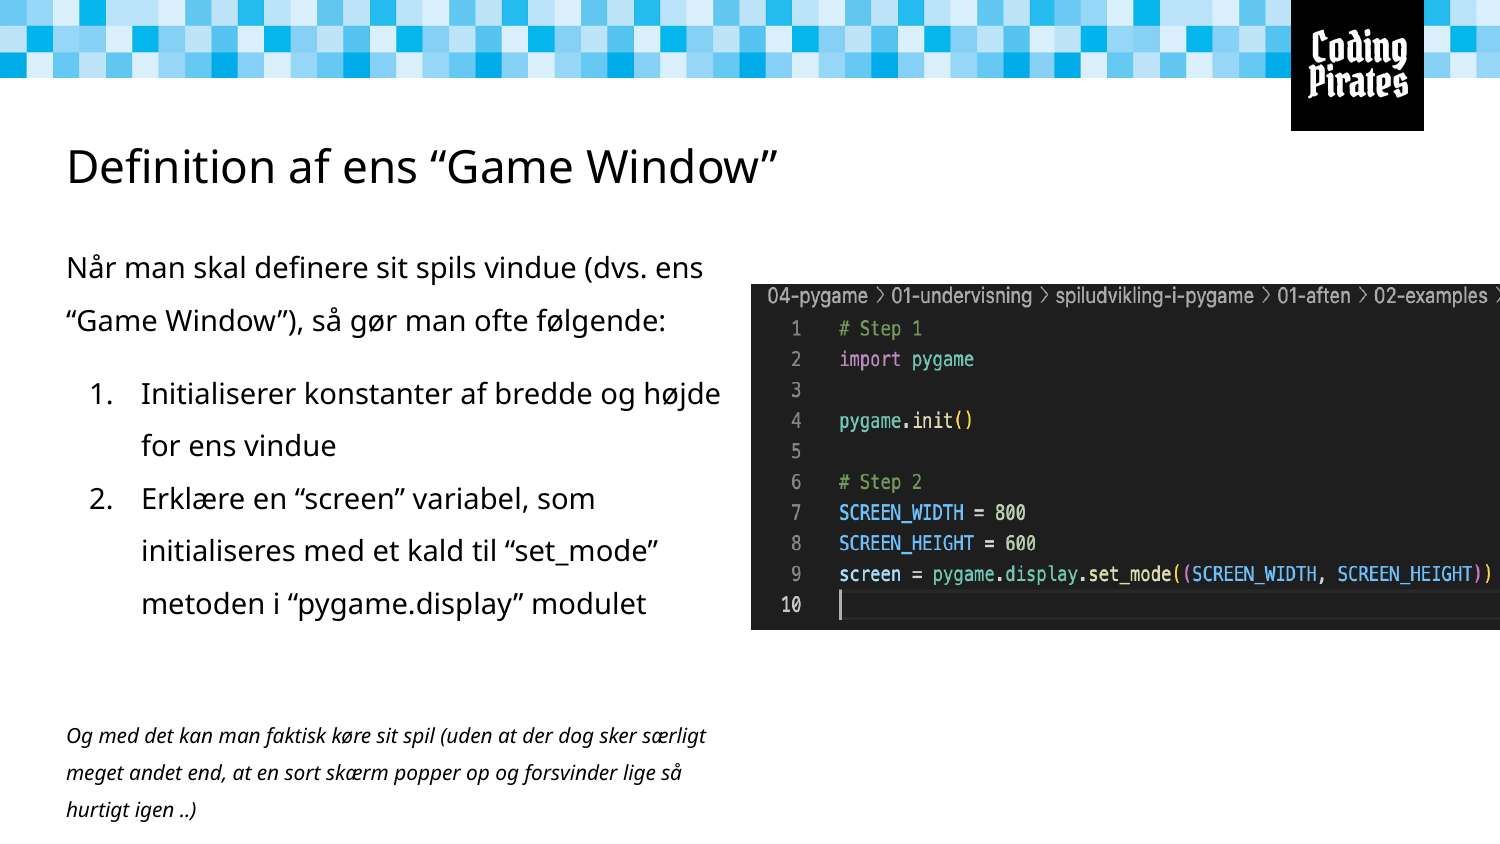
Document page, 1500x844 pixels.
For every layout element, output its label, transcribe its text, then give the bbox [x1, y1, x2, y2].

picture [751, 284, 1500, 630]
list Når man skal definere sit spils vindue (dvs. ens “Game Window”), så gør man ofte følgende: Initialiserer konstanter af bredde og højde for ens vindue Erklære en “screen” variabel, som initialiseres med et kald til “set_mode” metoden i “pygame.display” modulet Og med det kan man faktisk køre sit spil (uden at der dog sker særligt meget andet end, at en sort skærm popper op og forsvinder lige så hurtigt igen ..) [51, 216, 752, 800]
picture [1291, 0, 1424, 131]
picture [0, 0, 1056, 78]
title Definition af ens “Game Window” [51, 123, 1223, 217]
